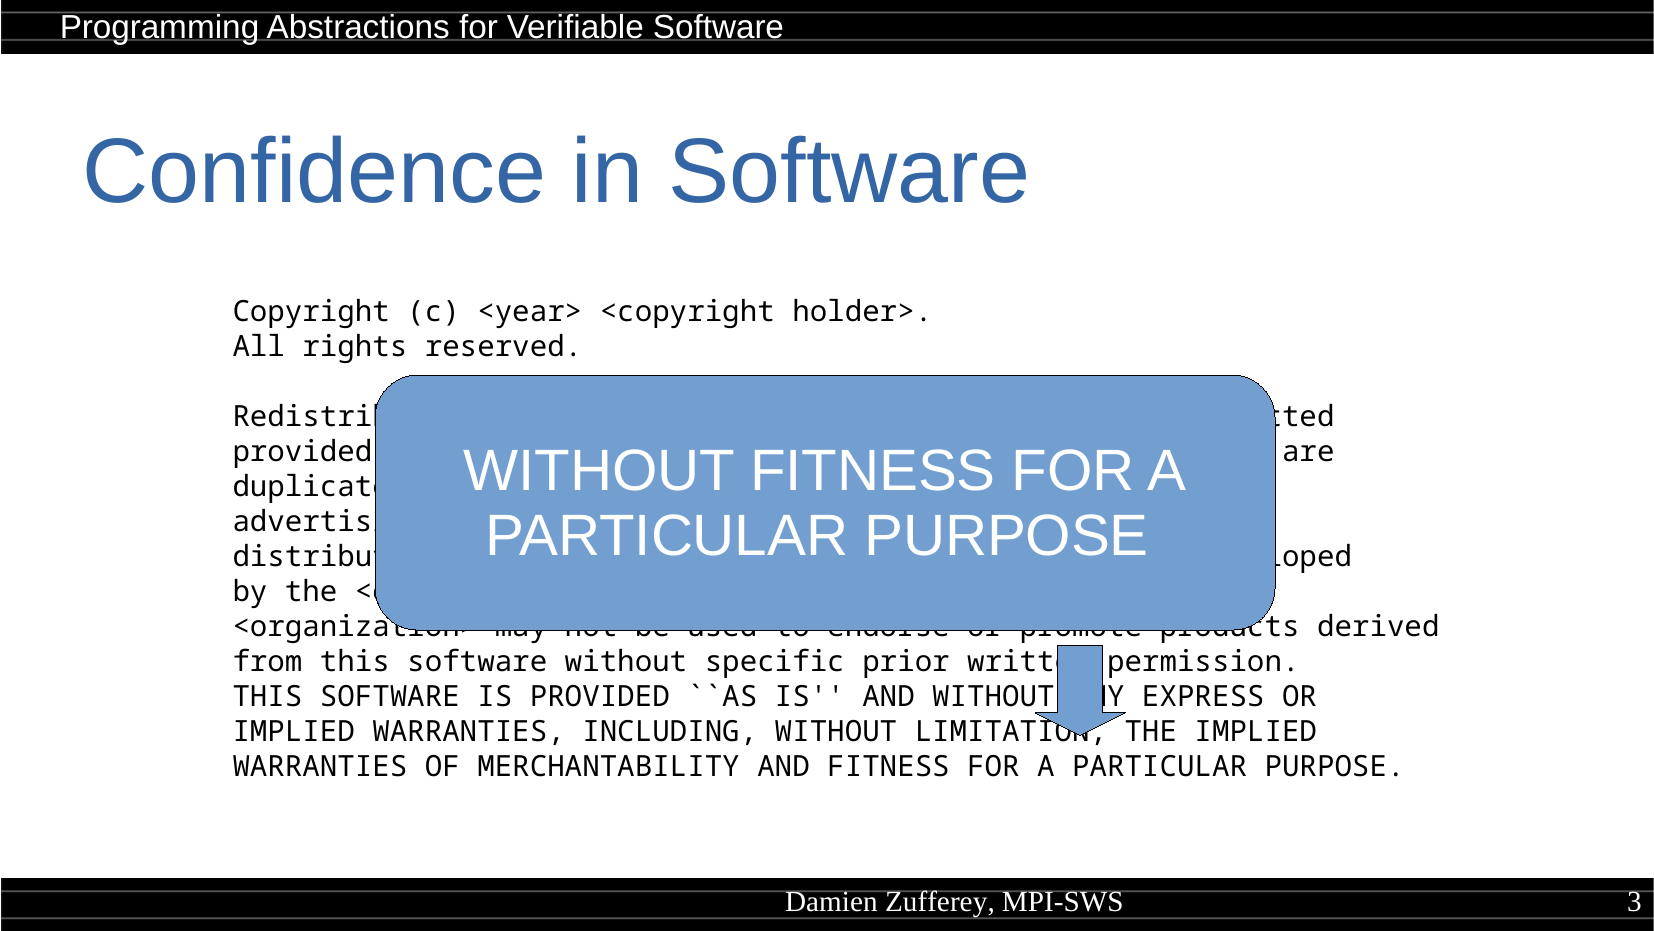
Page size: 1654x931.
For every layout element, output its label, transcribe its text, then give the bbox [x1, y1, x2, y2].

text_box Copyright (c) <year> <copyright holder>. All rights reserved. Redistribution and use in source and binary forms are permitted provided that the above copyright notice and this paragraph are duplicated in all such forms and that any documentation, advertising materials, and other materials related to such distribution and use acknowledge that the software was developed by the <organization>. The name of the <organization> may not be used to endorse or promote products derived from this software without specific prior written permission. THIS SOFTWARE IS PROVIDED ``AS IS'' AND WITHOUT ANY EXPRESS OR IMPLIED WARRANTIES, INCLUDING, WITHOUT LIMITATION, THE IMPLIED WARRANTIES OF MERCHANTABILITY AND FITNESS FOR A PARTICULAR PURPOSE. [217, 284, 1456, 790]
picture [1, 0, 1654, 54]
text_box [1035, 645, 1126, 736]
text_box WITHOUT FITNESS FOR A PARTICULAR PURPOSE [375, 375, 1276, 631]
picture [1, 878, 1654, 931]
title Confidence in Software [82, 92, 1571, 249]
